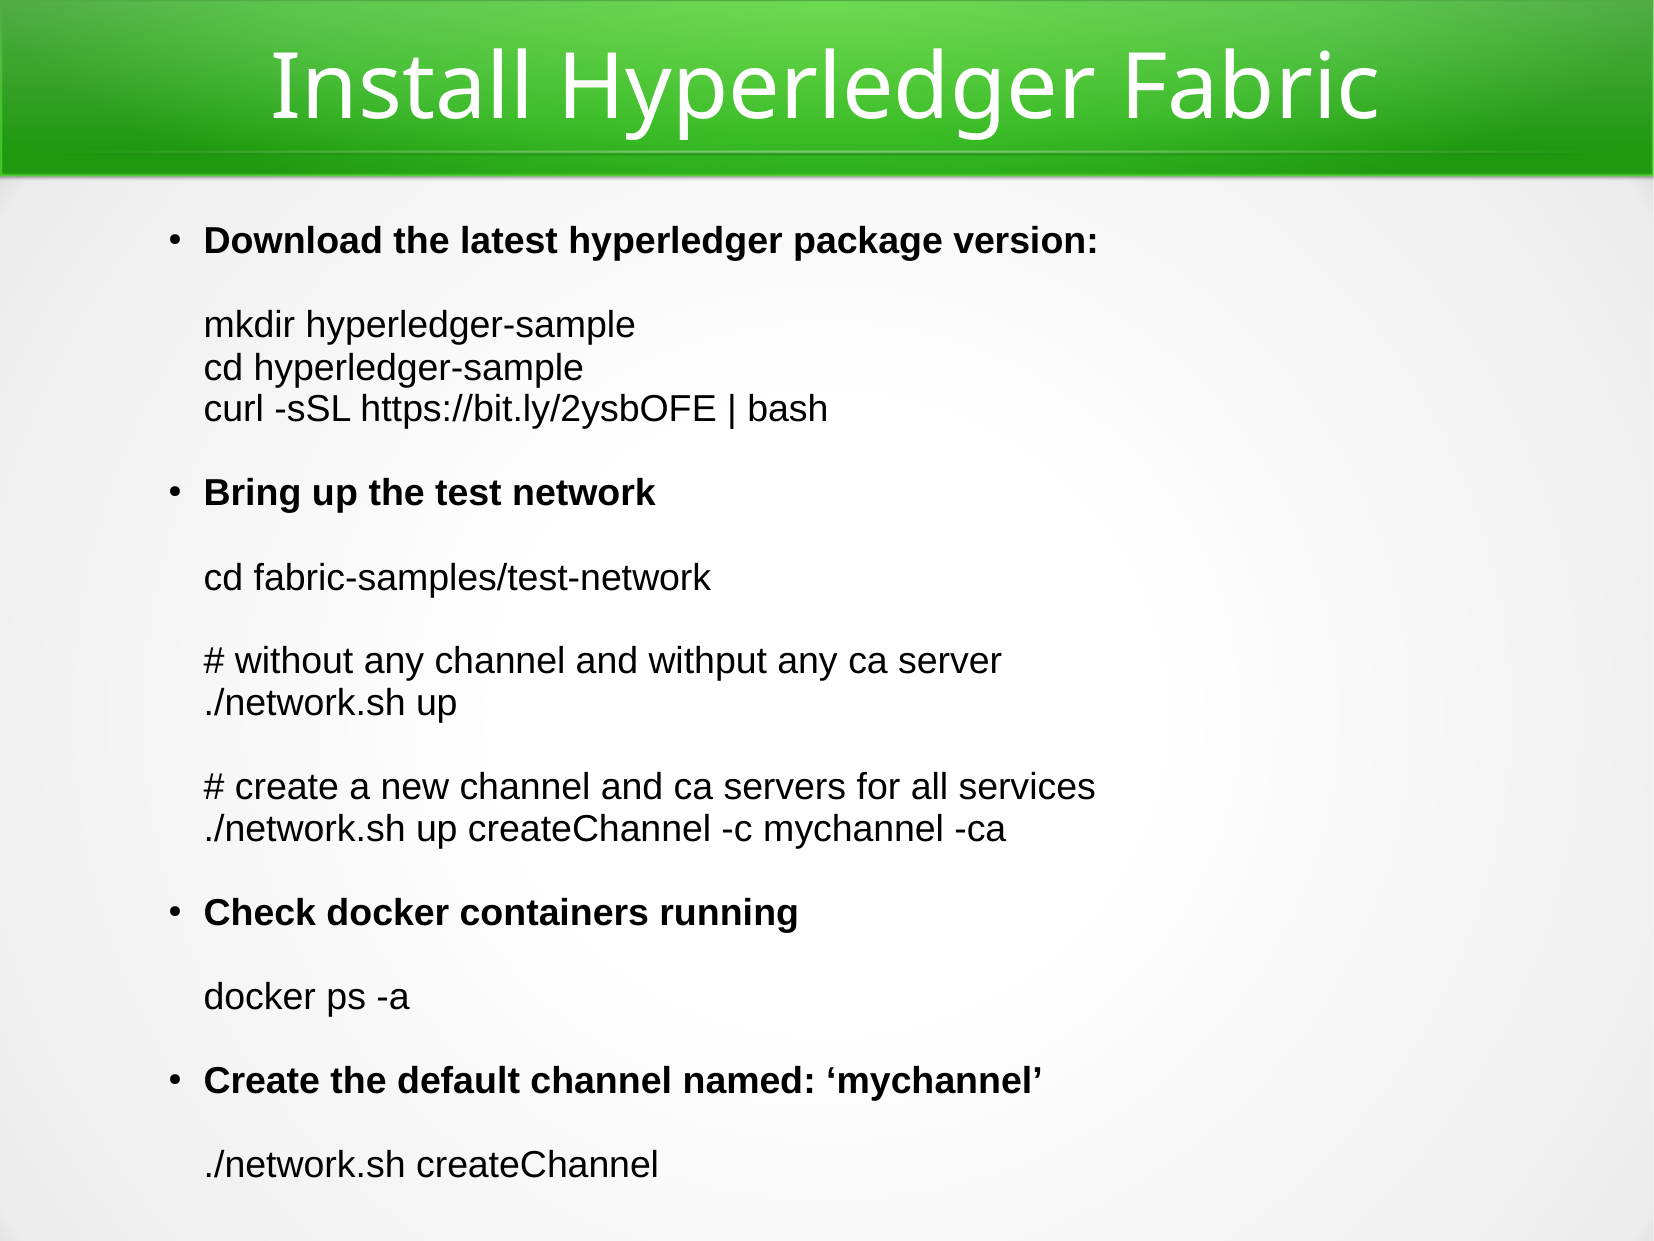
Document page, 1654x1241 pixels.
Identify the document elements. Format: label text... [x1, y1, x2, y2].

text_box Download the latest hyperledger package version: mkdir hyperledger-sample cd hyperledger-sample curl -sSL https://bit.ly/2ysbOFE | bash Bring up the test network cd fabric-samples/test-network # without any channel and withput any ca server ./network.sh up # create a new channel and ca servers for all services ./network.sh up createChannel -c mychannel -ca Check docker containers running docker ps -a Create the default channel named: ‘mychannel’ ./network.sh createChannel [153, 212, 1571, 1236]
title Install Hyperledger Fabric [82, 11, 1571, 154]
picture [0, 0, 1654, 1241]
